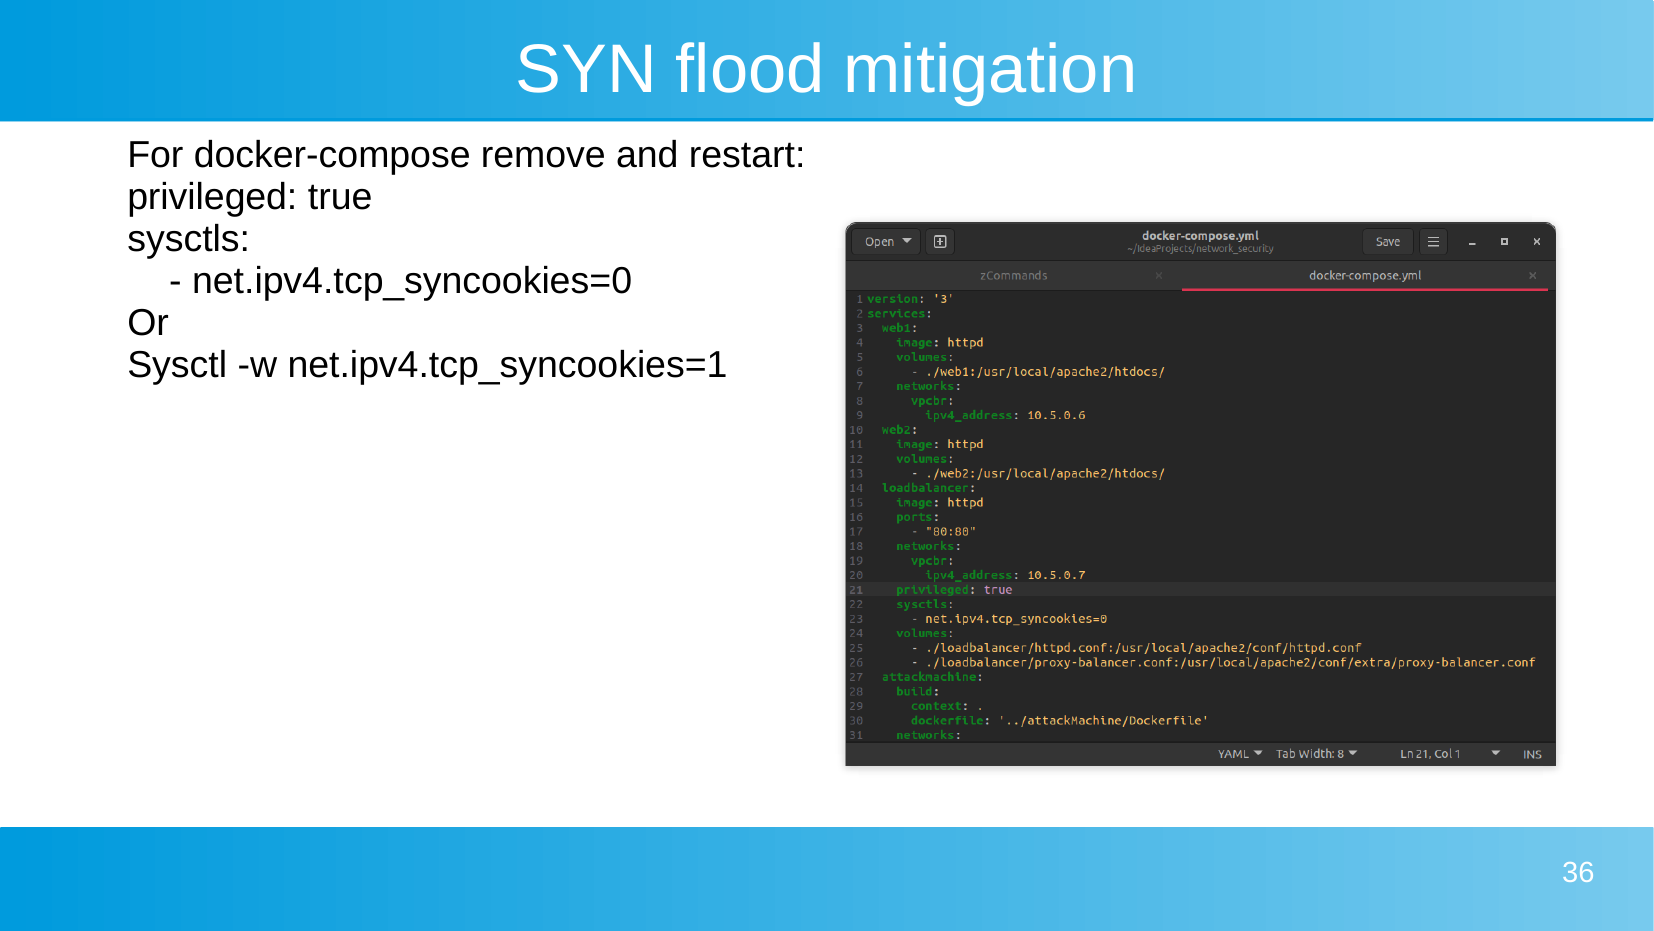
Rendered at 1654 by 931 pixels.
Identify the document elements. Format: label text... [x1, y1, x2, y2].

picture [825, 204, 1576, 788]
title SYN flood mitigation [59, 29, 1595, 108]
text_box For docker-compose remove and restart: privileged: true sysctls: - net.ipv4.tcp_syncookies=0 Or Sysctl -w net.ipv4.tcp_syncookies=1 [112, 126, 1426, 393]
